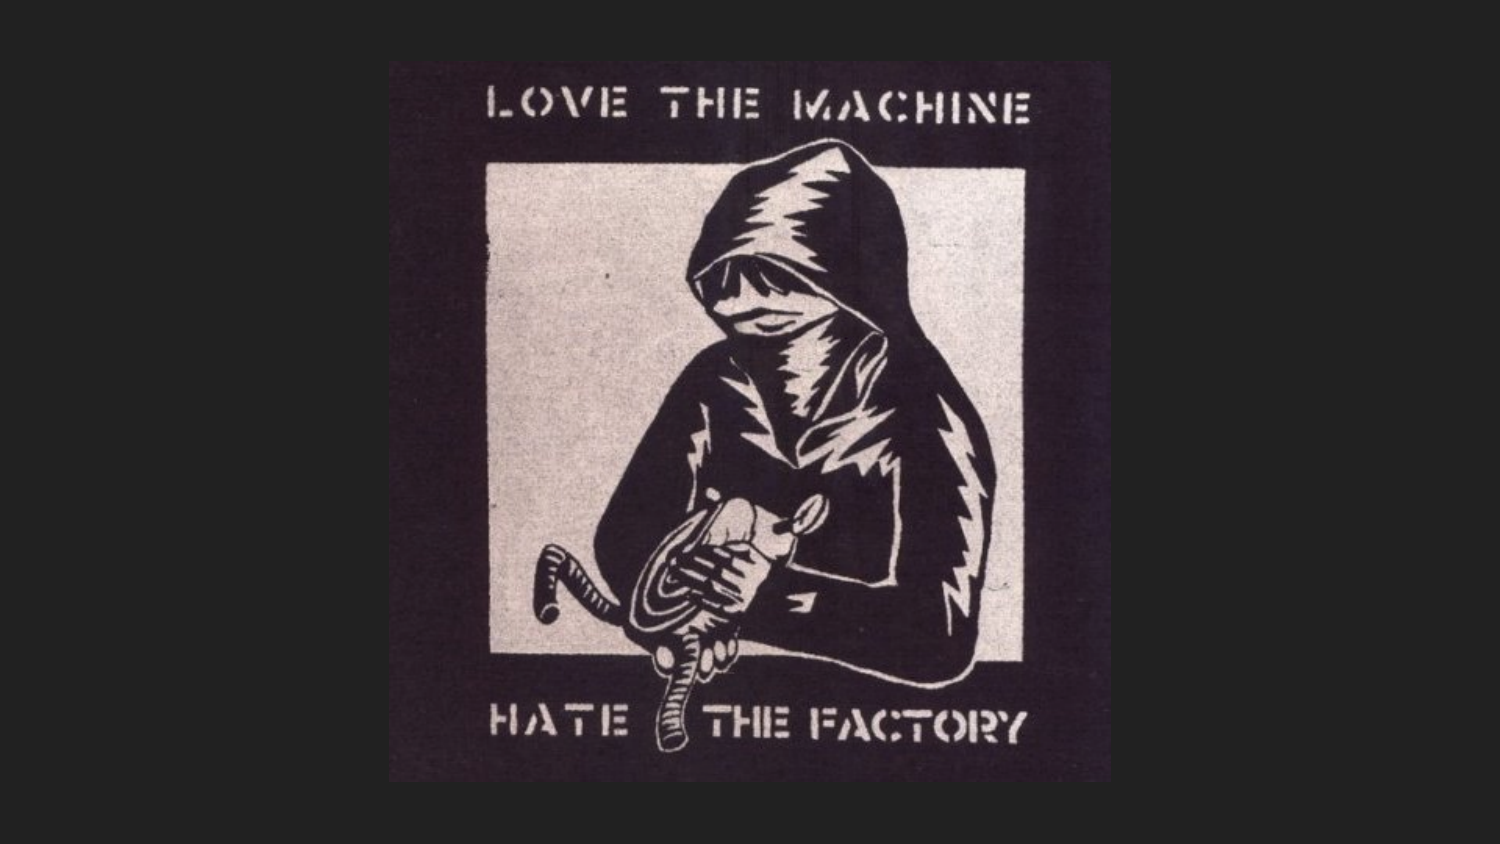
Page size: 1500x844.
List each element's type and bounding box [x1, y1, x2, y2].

picture [389, 61, 1111, 782]
